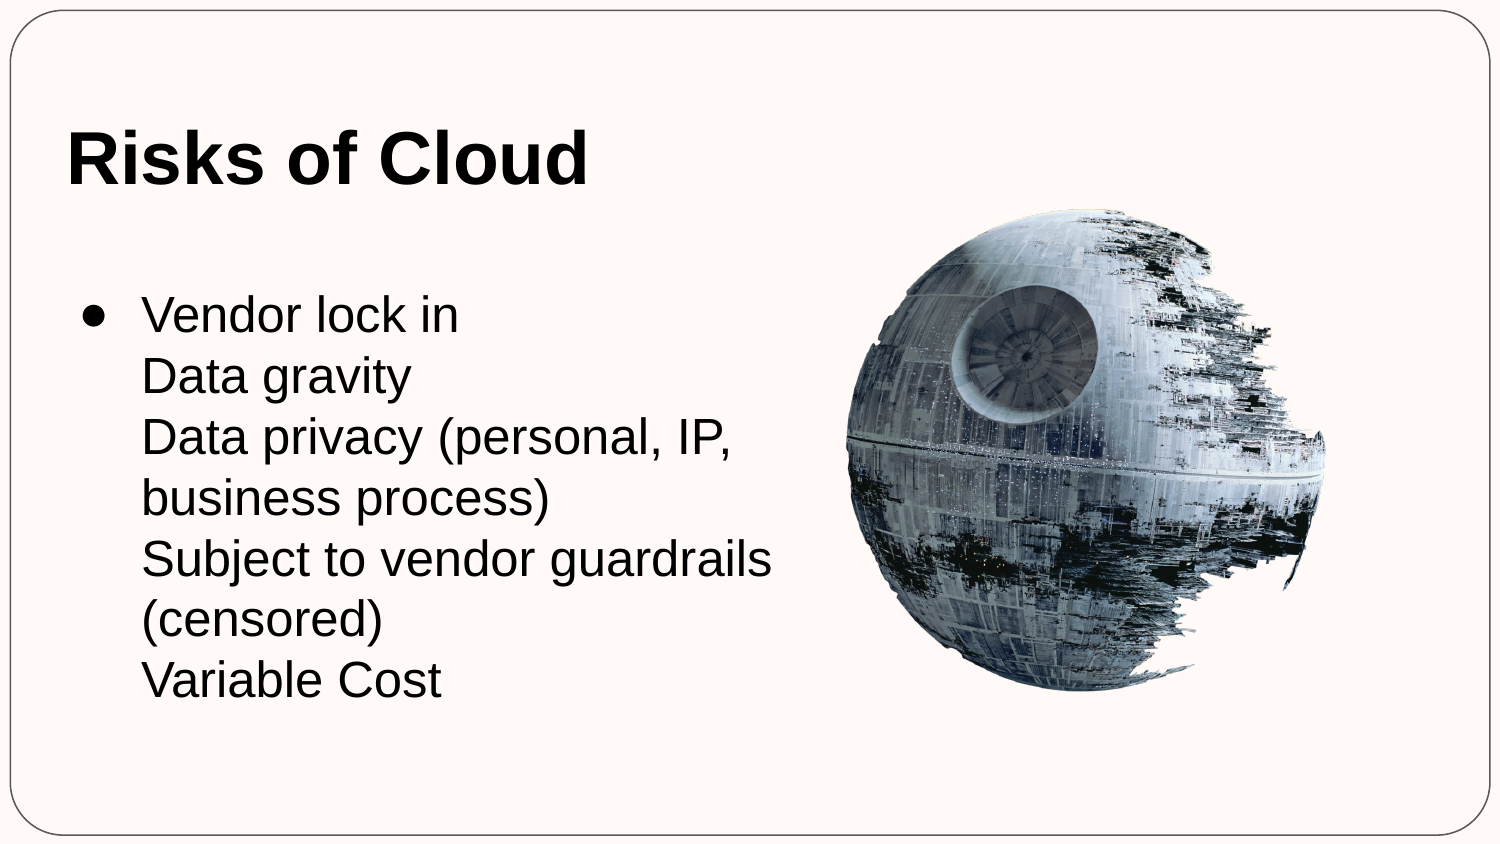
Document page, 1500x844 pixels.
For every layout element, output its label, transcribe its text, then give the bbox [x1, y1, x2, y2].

title Vendor lock in Data gravity Data privacy (personal, IP, business process) Subject to vendor guardrails (censored) Variable Cost [51, 223, 823, 766]
picture [843, 206, 1328, 694]
title Risks of Cloud [51, 85, 1449, 224]
